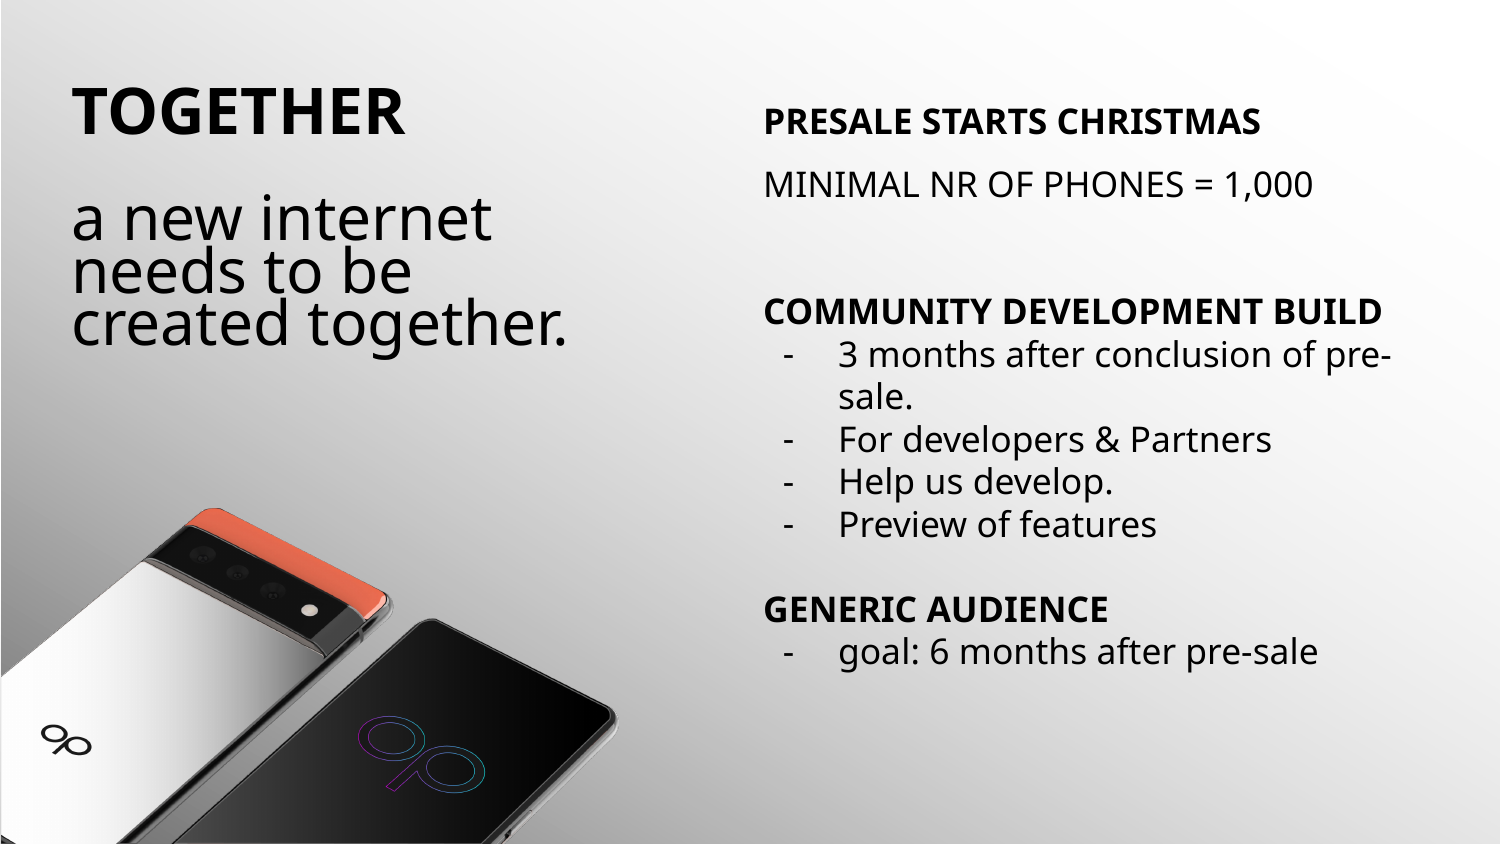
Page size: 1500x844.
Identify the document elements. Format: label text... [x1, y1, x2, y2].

text_box TOGETHER a new internet needs to be created together. [56, 75, 652, 248]
text_box PRESALE STARTS CHRISTMAS MINIMAL NR OF PHONES = 1,000 COMMUNITY DEVELOPMENT BUILD 3 months after conclusion of pre-sale. For developers & Partners Help us develop. Preview of features GENERIC AUDIENCE goal: 6 months after pre-sale [673, 84, 1418, 444]
picture [0, 0, 1500, 844]
